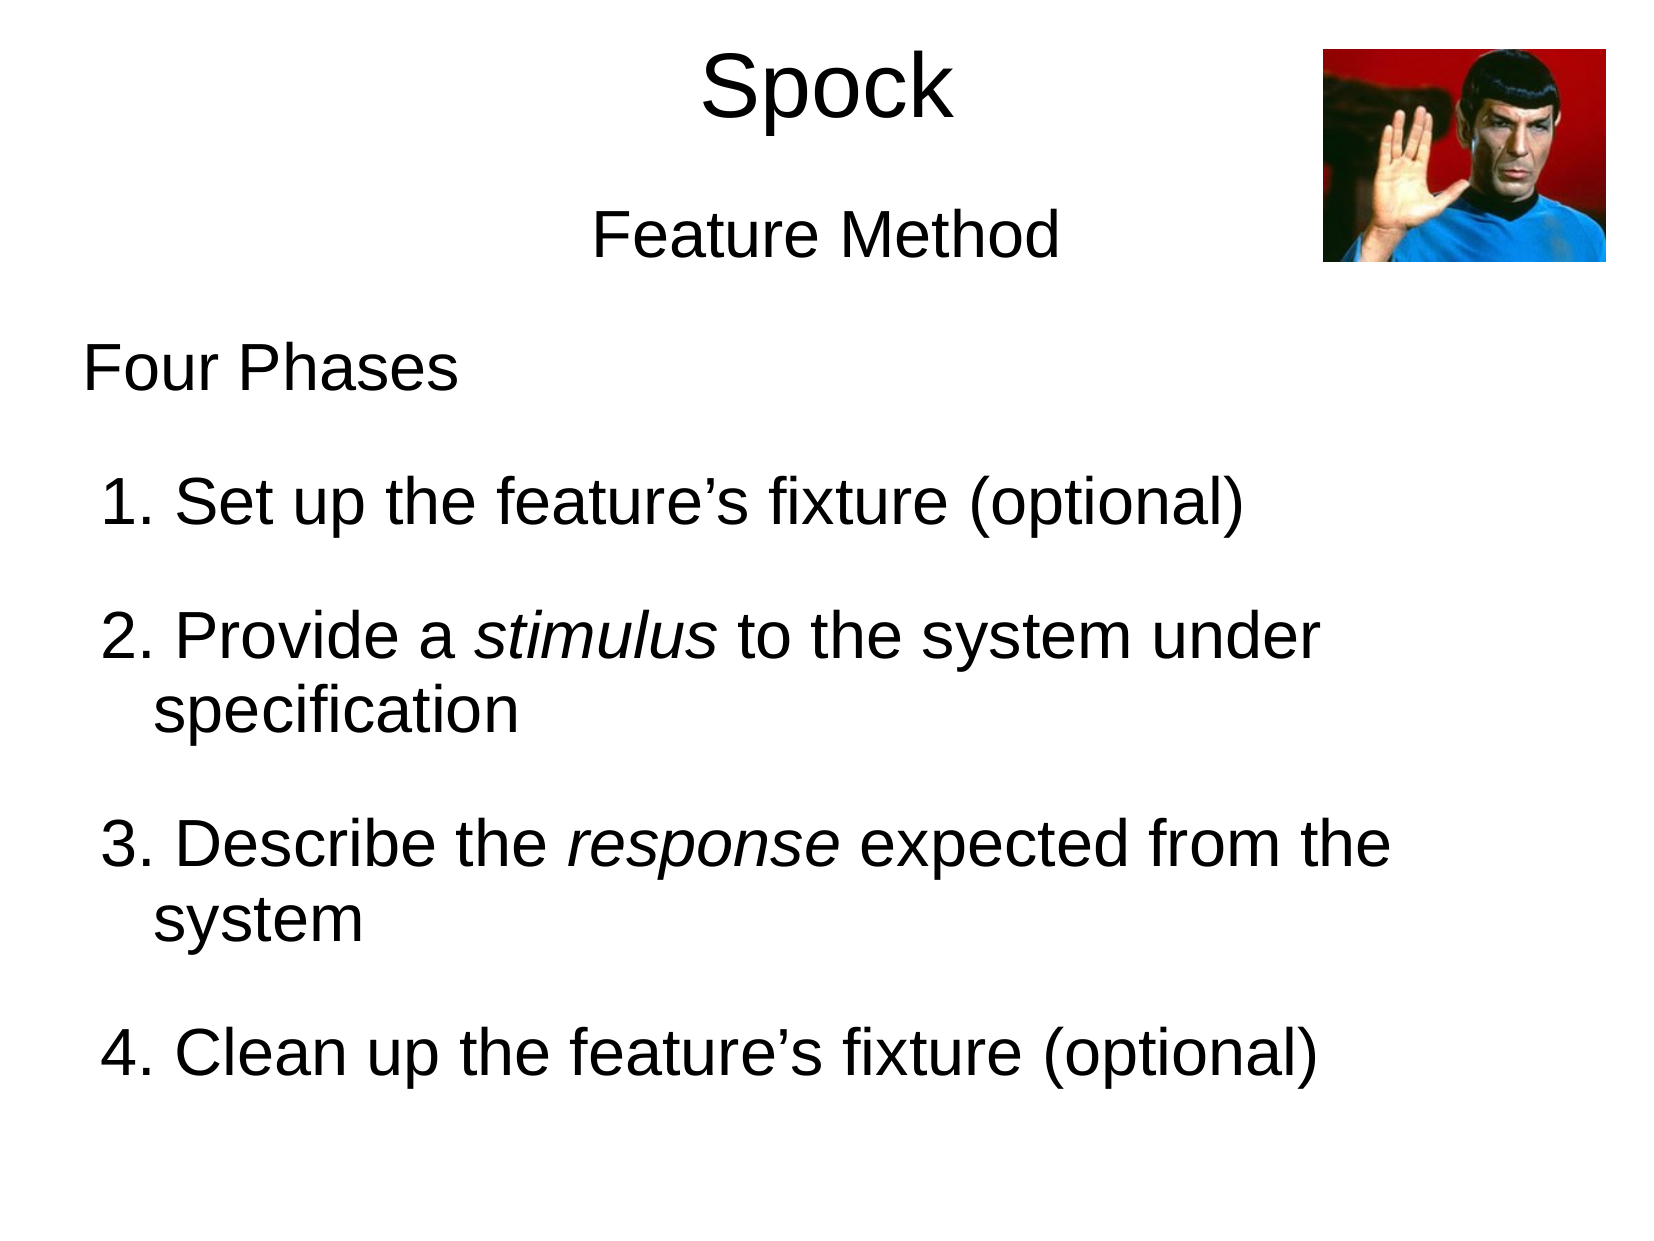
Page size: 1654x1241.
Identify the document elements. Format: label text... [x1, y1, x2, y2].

picture [1323, 49, 1606, 262]
title Spock Feature Method [82, 34, 1571, 272]
list Four Phases Set up the feature’s fixture (optional) Provide a stimulus to the system under specification Describe the response expected from the system Clean up the feature’s fixture (optional) [82, 330, 1576, 1111]
